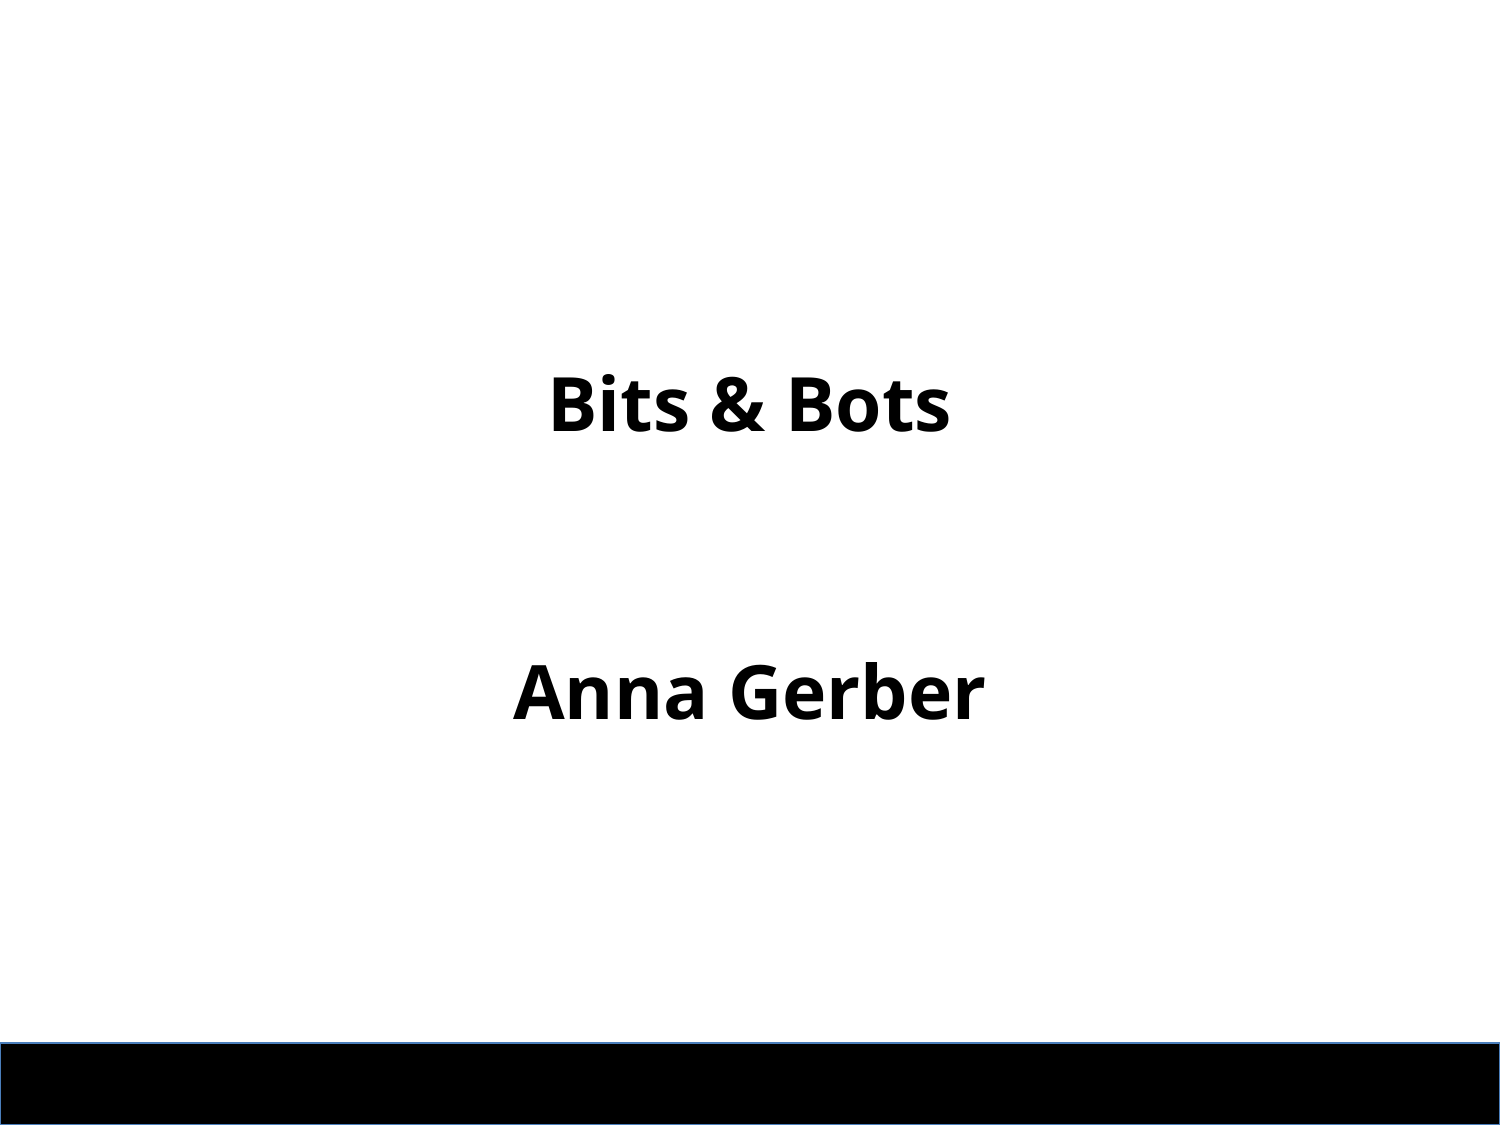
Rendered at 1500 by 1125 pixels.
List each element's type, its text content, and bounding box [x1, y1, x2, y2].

title Bits & Bots [112, 349, 1388, 591]
subtitle Anna Gerber [225, 637, 1275, 925]
